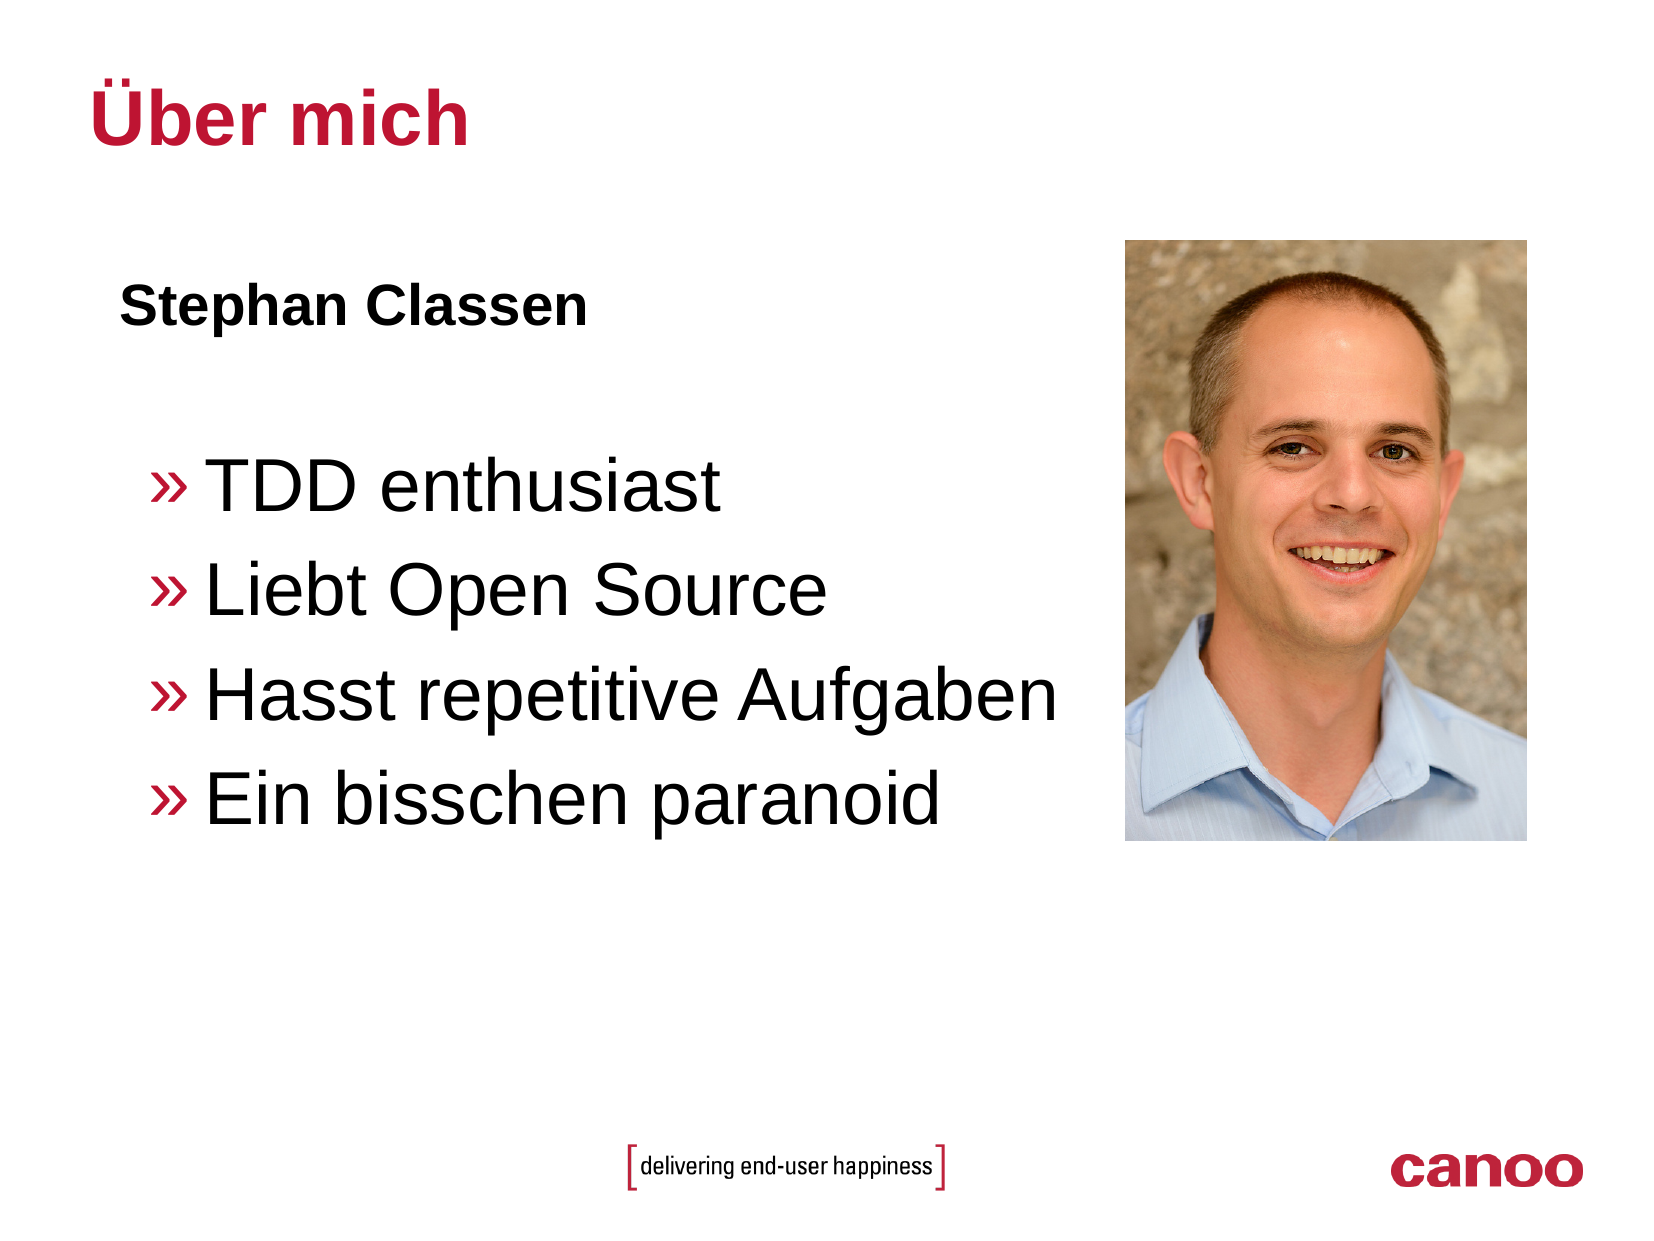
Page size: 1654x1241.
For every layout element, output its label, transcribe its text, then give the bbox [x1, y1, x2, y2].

list TDD enthusiast Liebt Open Source Hasst repetitive Aufgaben Ein bisschen paranoid [134, 428, 1095, 988]
text_box Stephan Classen [105, 259, 1021, 374]
picture [1125, 240, 1527, 841]
picture [1391, 1154, 1583, 1187]
picture [621, 1140, 951, 1194]
title Über mich [75, 60, 1591, 181]
